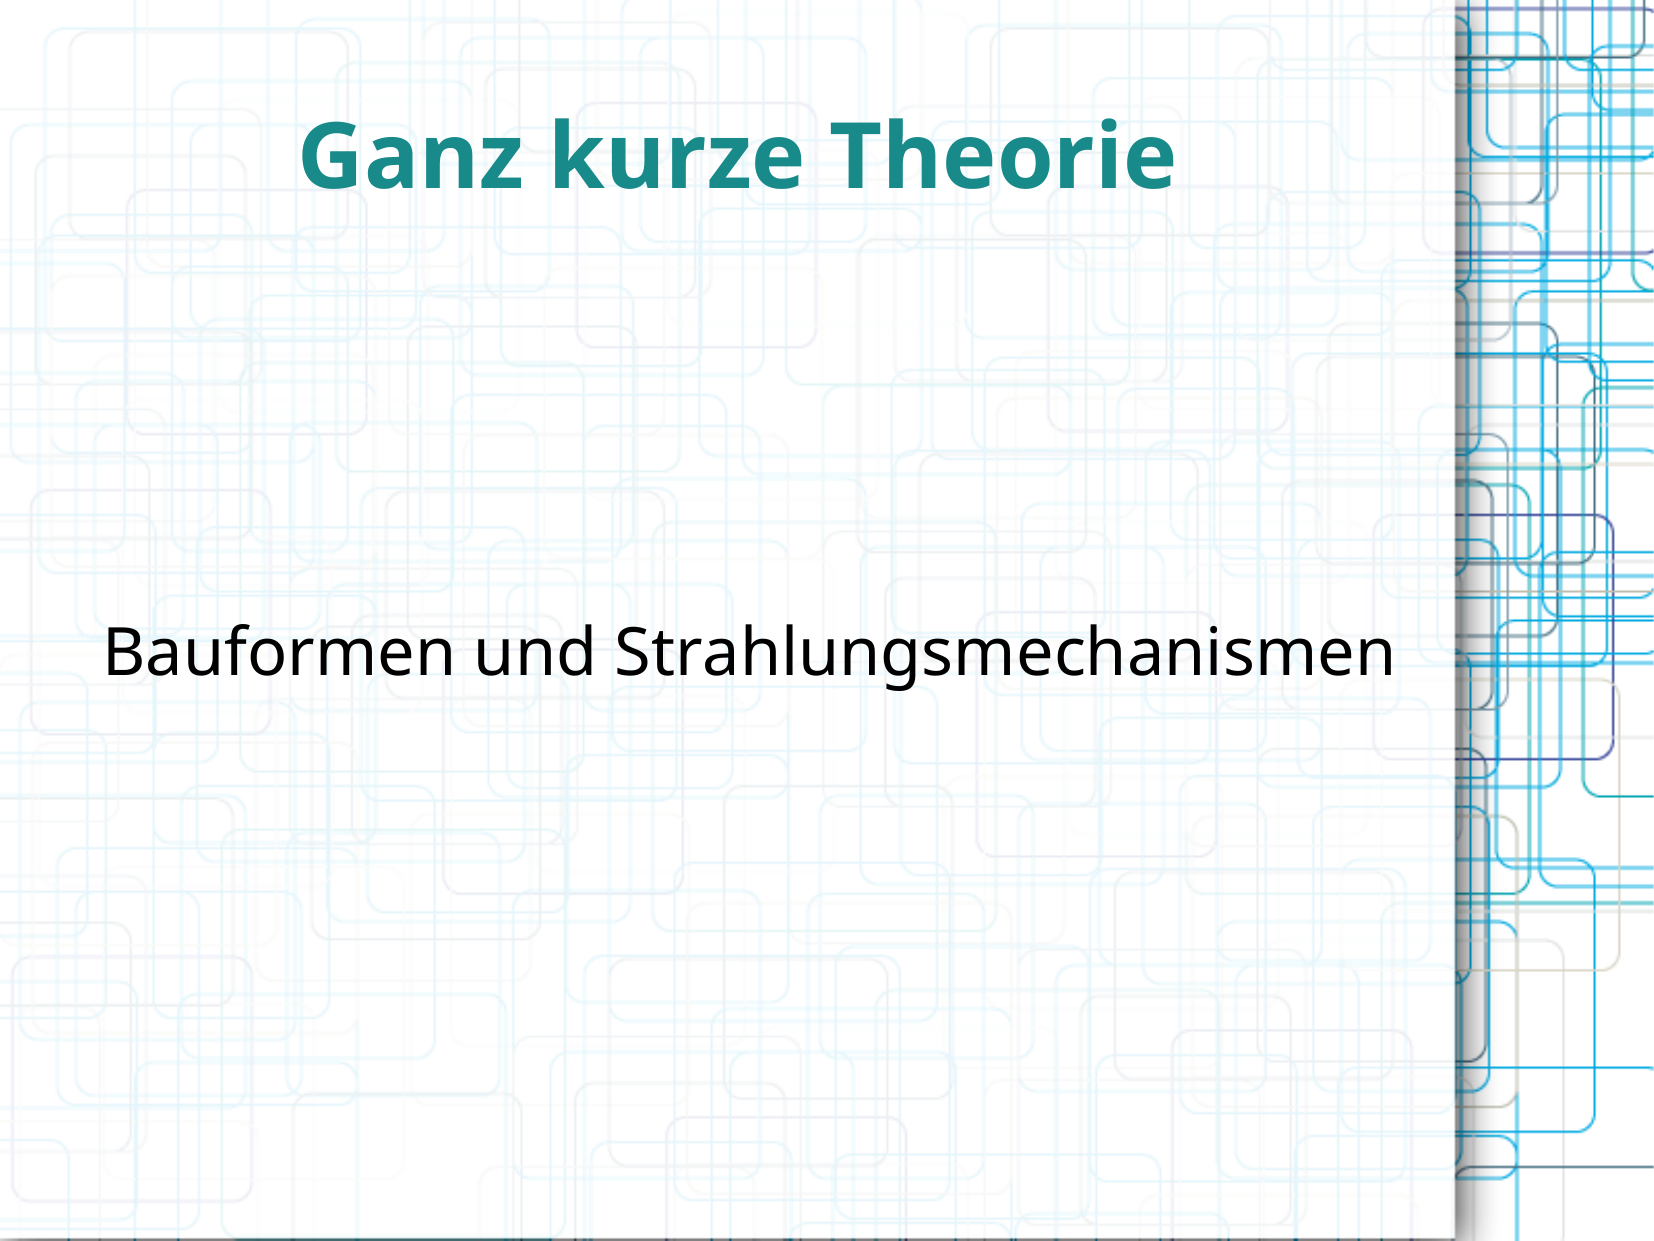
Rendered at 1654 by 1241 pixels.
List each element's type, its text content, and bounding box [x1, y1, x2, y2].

picture [0, 0, 1654, 1241]
title Ganz kurze Theorie [59, 49, 1418, 257]
subtitle Bauformen und Strahlungsmechanismen [82, 290, 1418, 1010]
